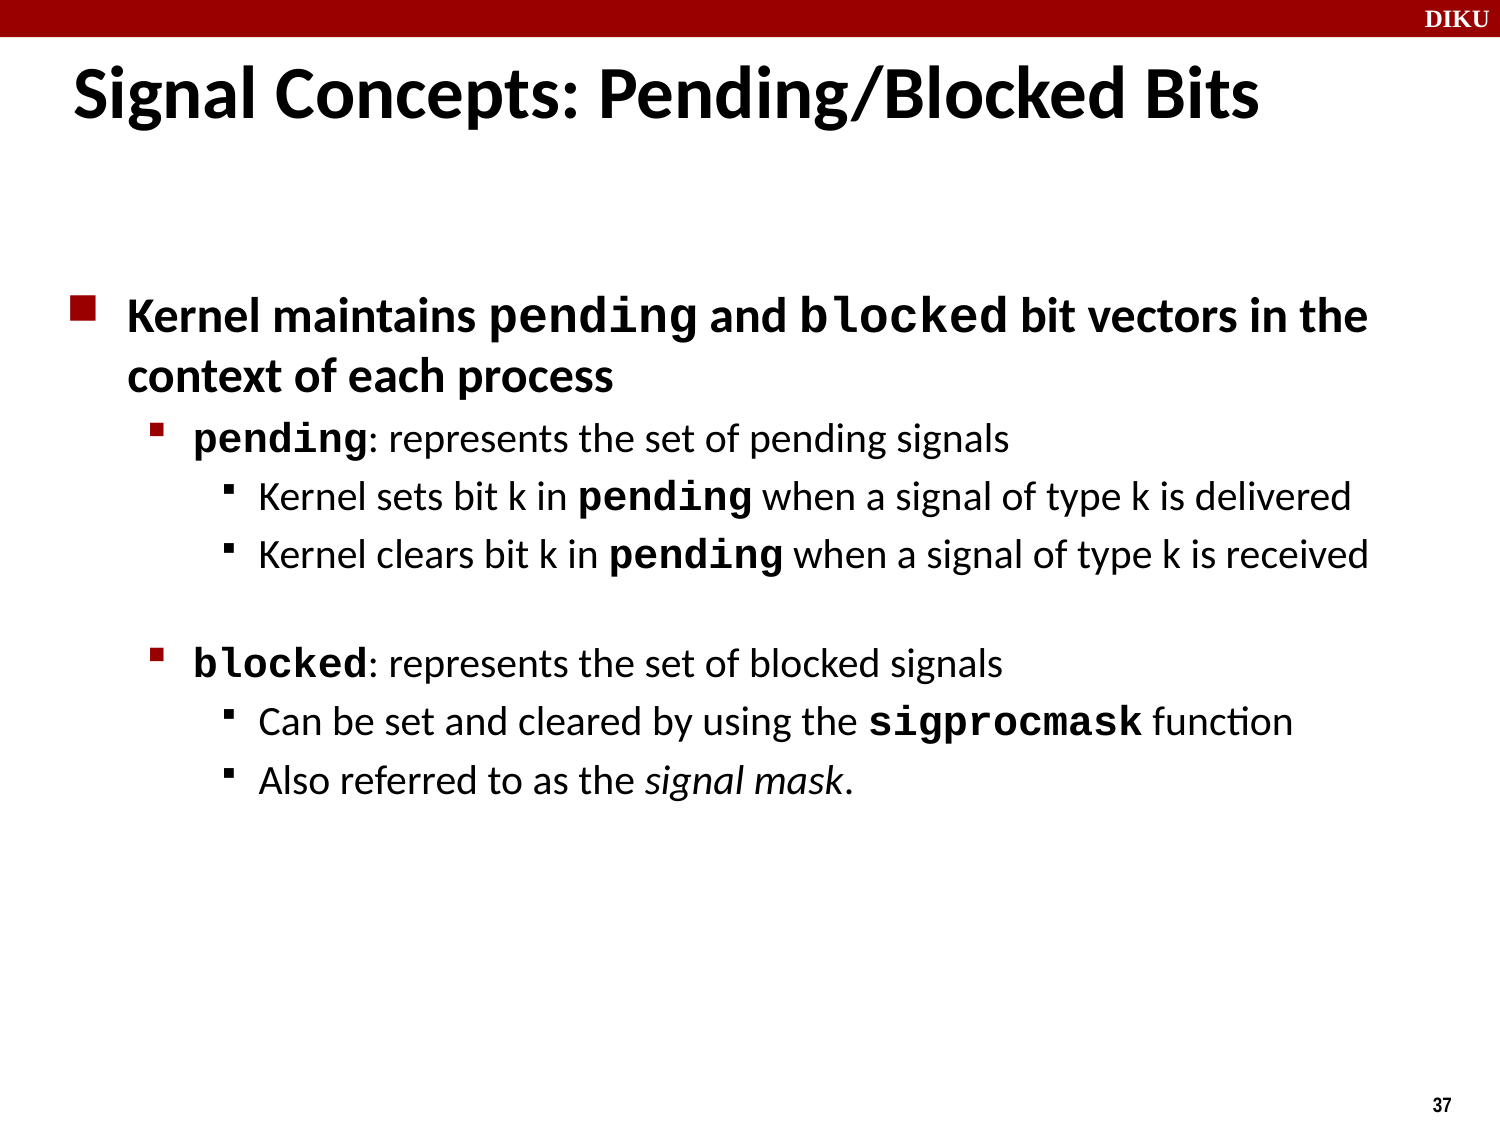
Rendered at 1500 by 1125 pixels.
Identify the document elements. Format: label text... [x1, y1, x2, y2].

text_box Signal Concepts: Pending/Blocked Bits [58, 71, 1304, 197]
text_box Kernel maintains pending and blocked bit vectors in the context of each process pending: represents the set of pending signals Kernel sets bit k in pending when a signal of type k is delivered Kernel clears bit k in pending when a signal of type k is received blocked: represents the set of blocked signals Can be set and cleared by using the sigprocmask function Also referred to as the signal mask. [56, 274, 1438, 882]
